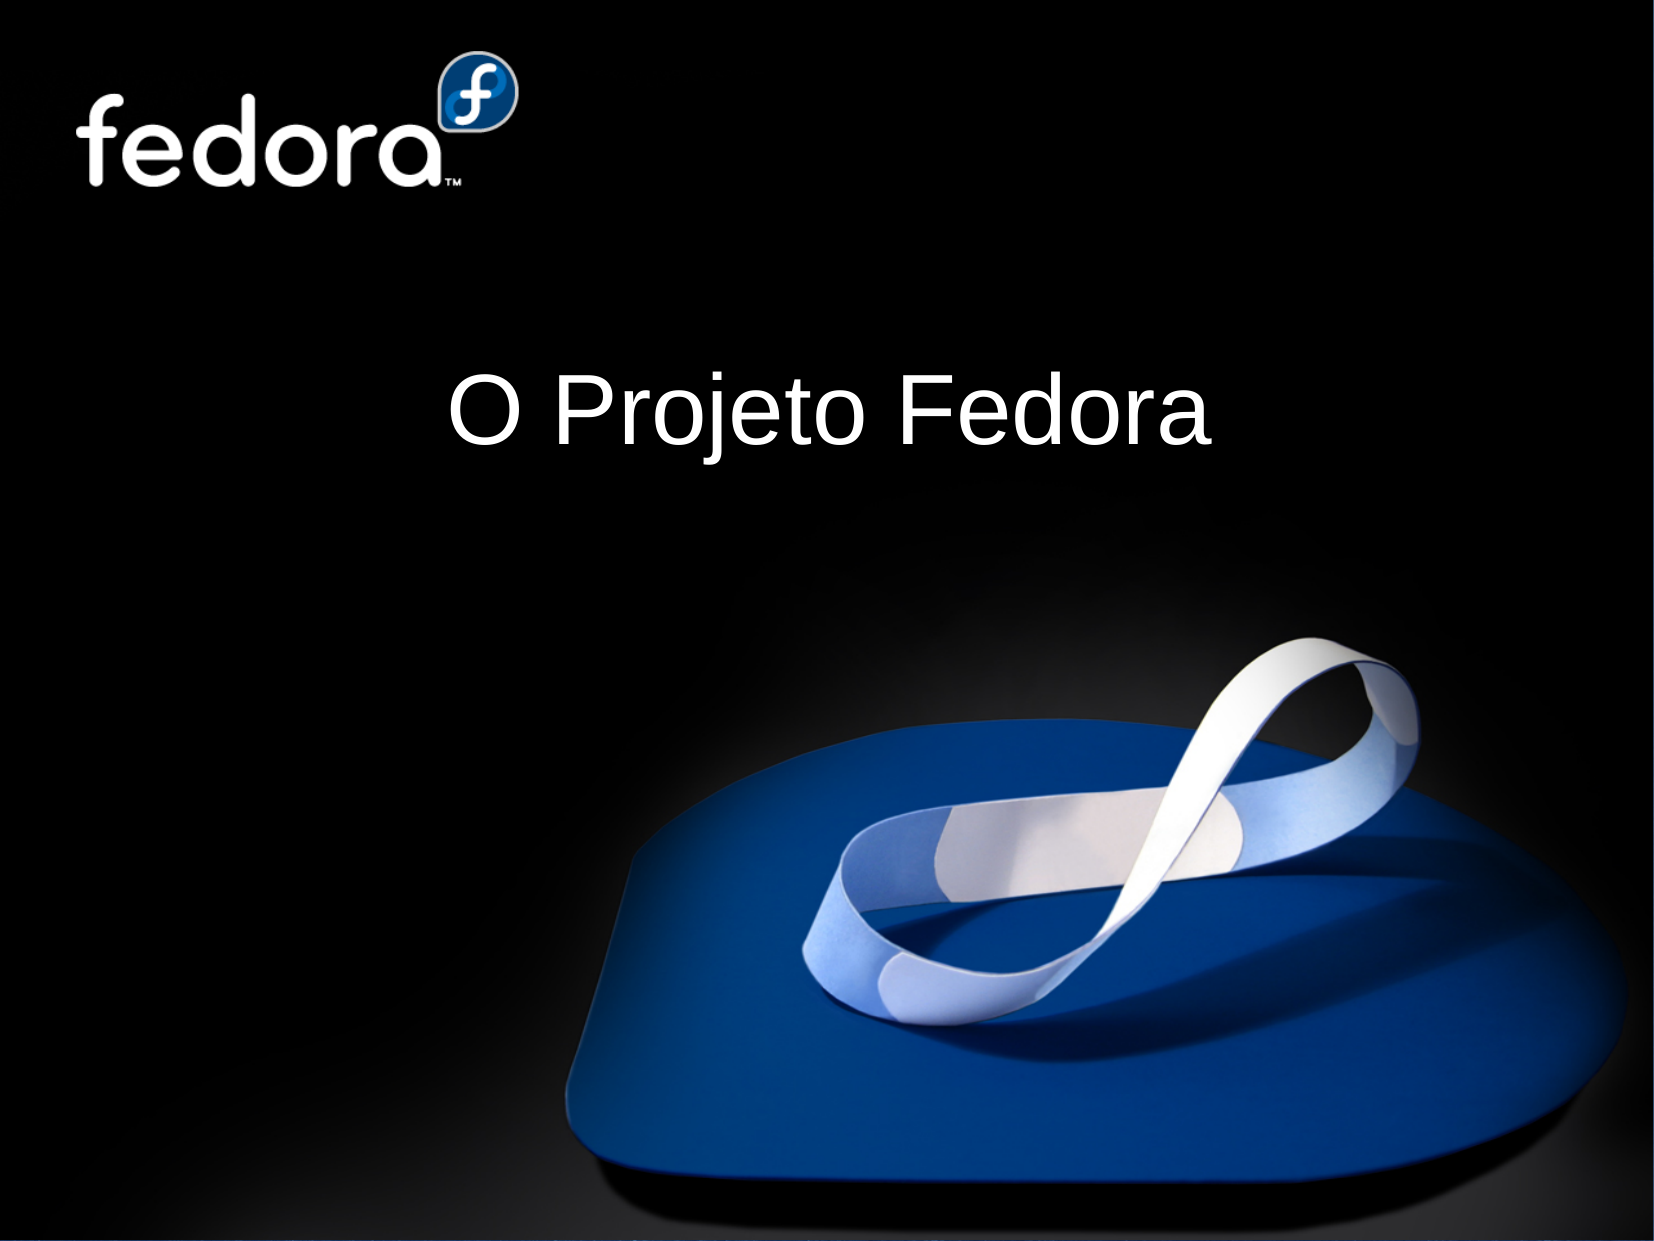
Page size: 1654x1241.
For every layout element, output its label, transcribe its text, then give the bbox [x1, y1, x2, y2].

picture [0, 0, 1654, 1241]
text_box O Projeto Fedora [49, 337, 1538, 697]
